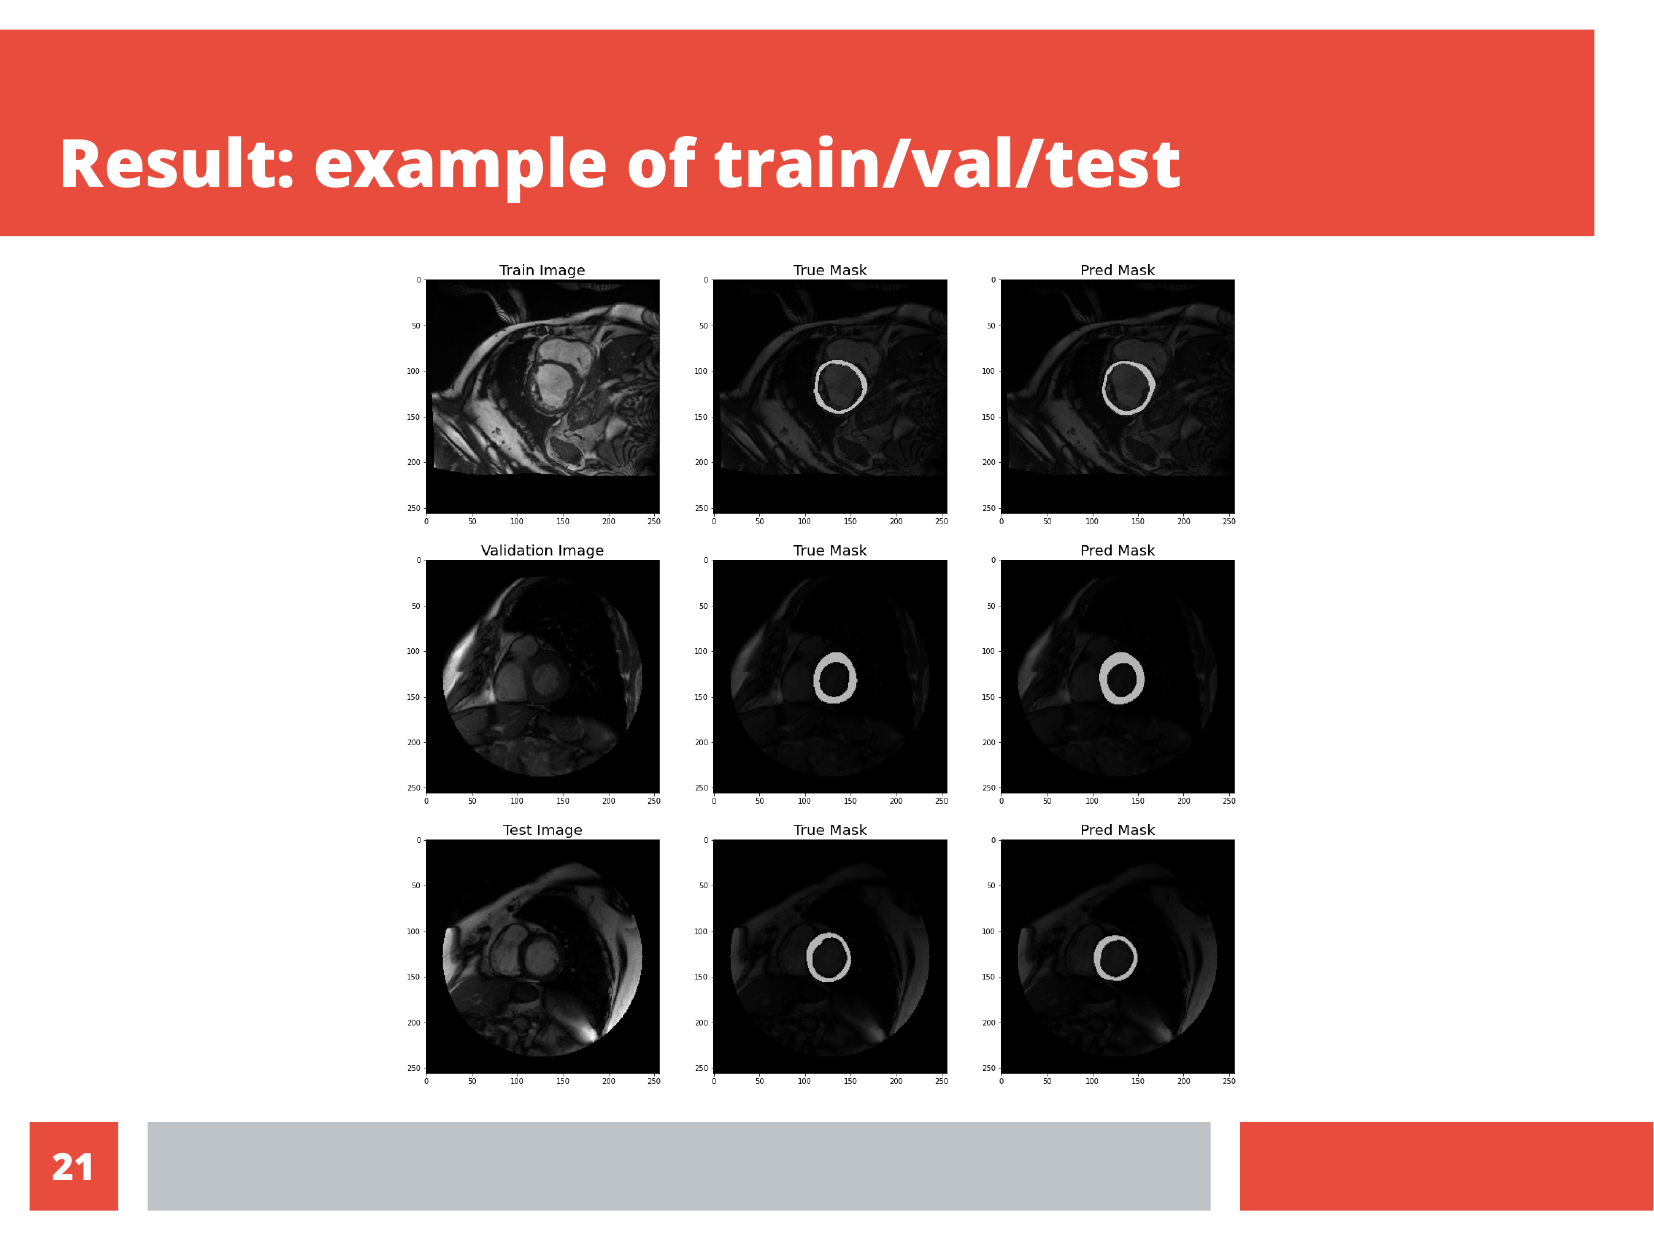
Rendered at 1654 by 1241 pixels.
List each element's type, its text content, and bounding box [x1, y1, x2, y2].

title Result: example of train/val/test [59, 59, 1595, 207]
picture [389, 248, 1252, 1099]
